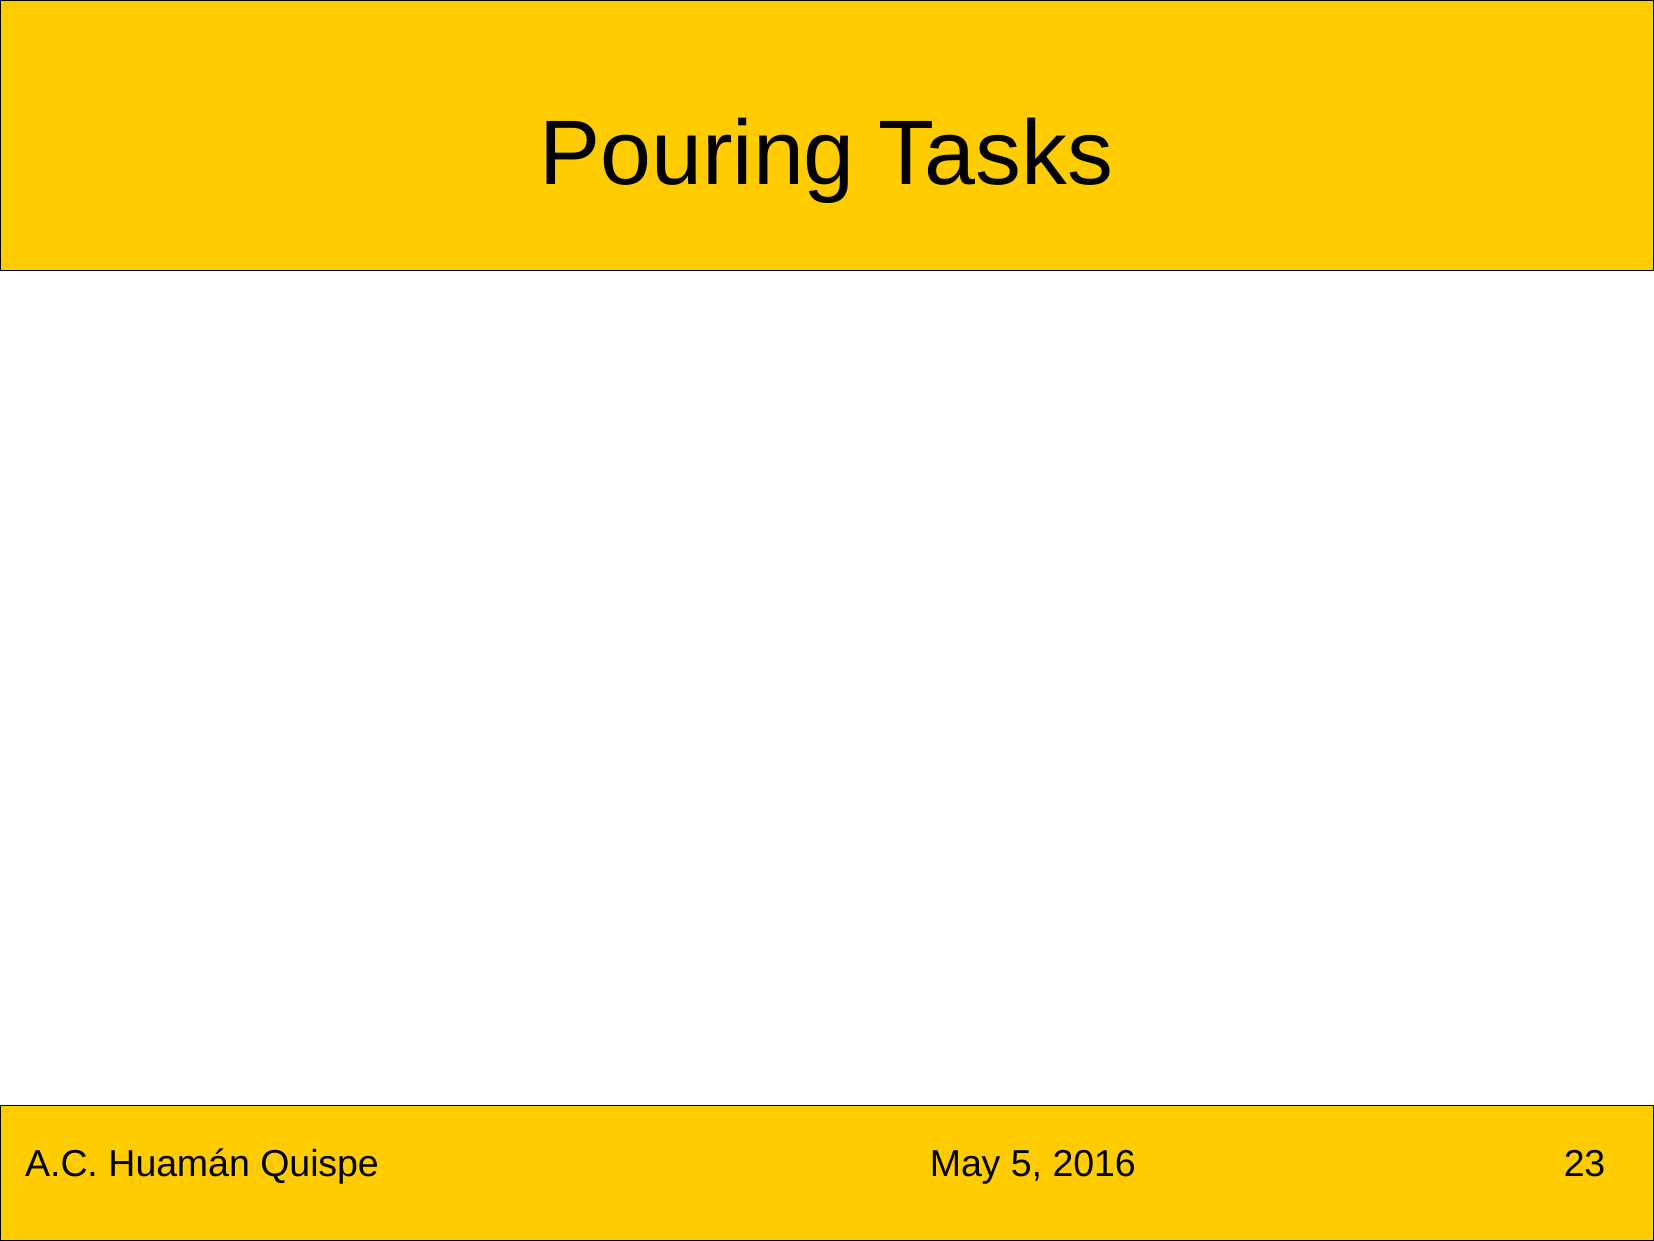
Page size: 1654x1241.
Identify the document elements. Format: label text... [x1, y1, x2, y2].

title Pouring Tasks [82, 49, 1571, 257]
